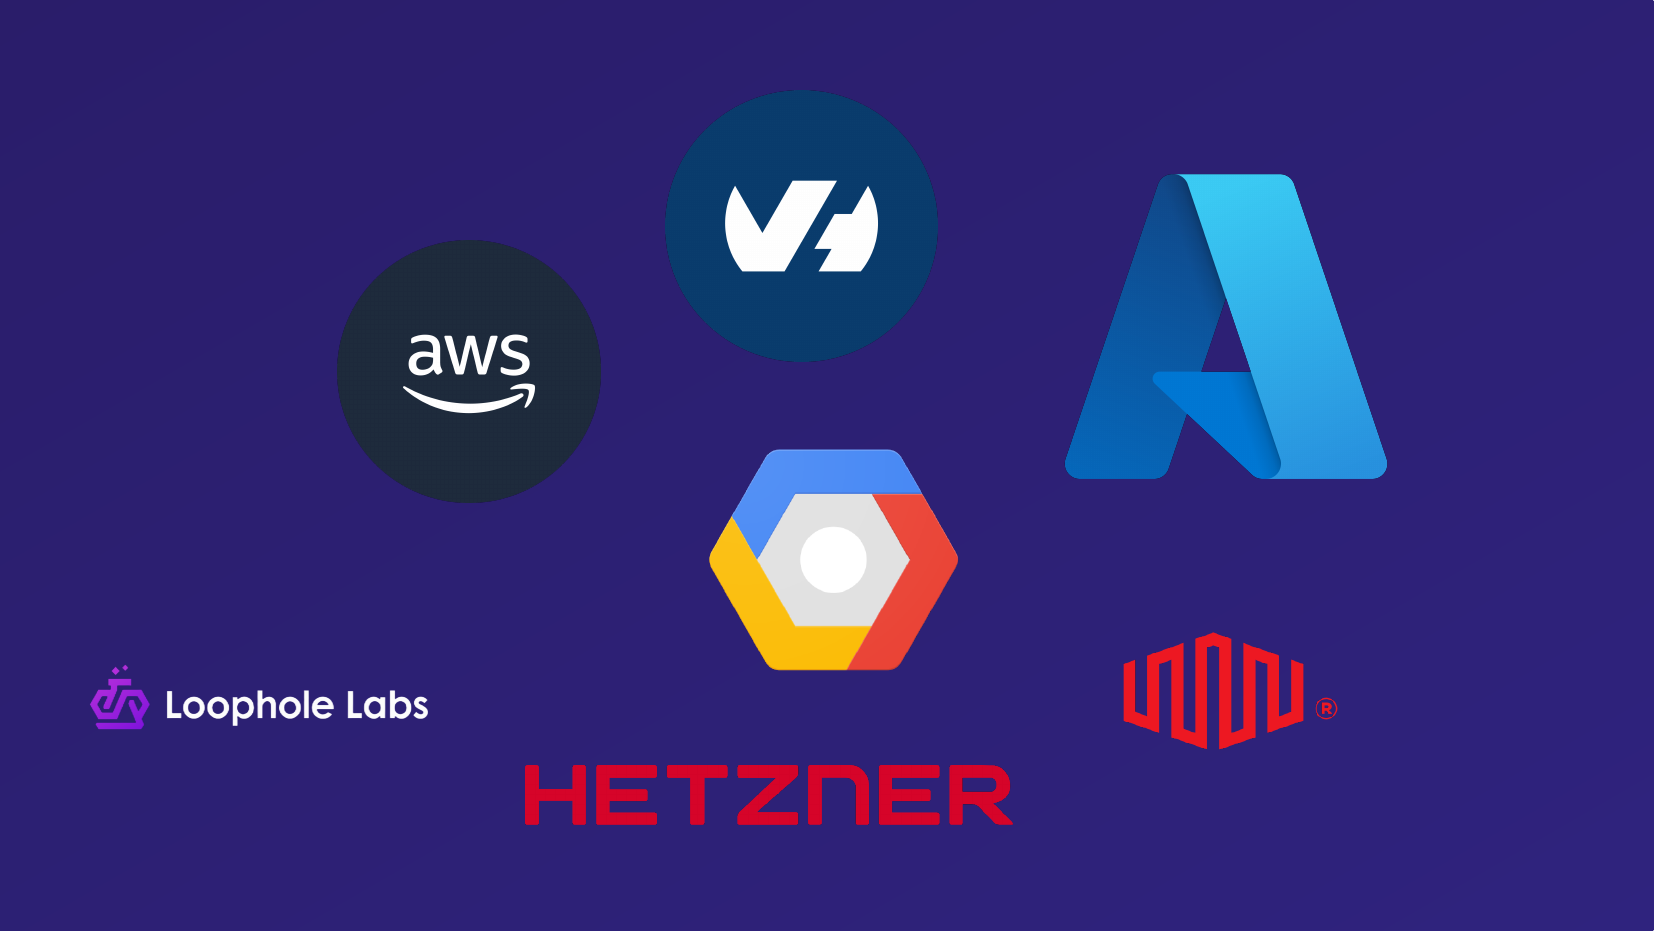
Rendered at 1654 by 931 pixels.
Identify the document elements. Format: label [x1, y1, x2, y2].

picture [70, 643, 439, 755]
picture [337, 150, 1426, 826]
picture [665, 90, 938, 362]
